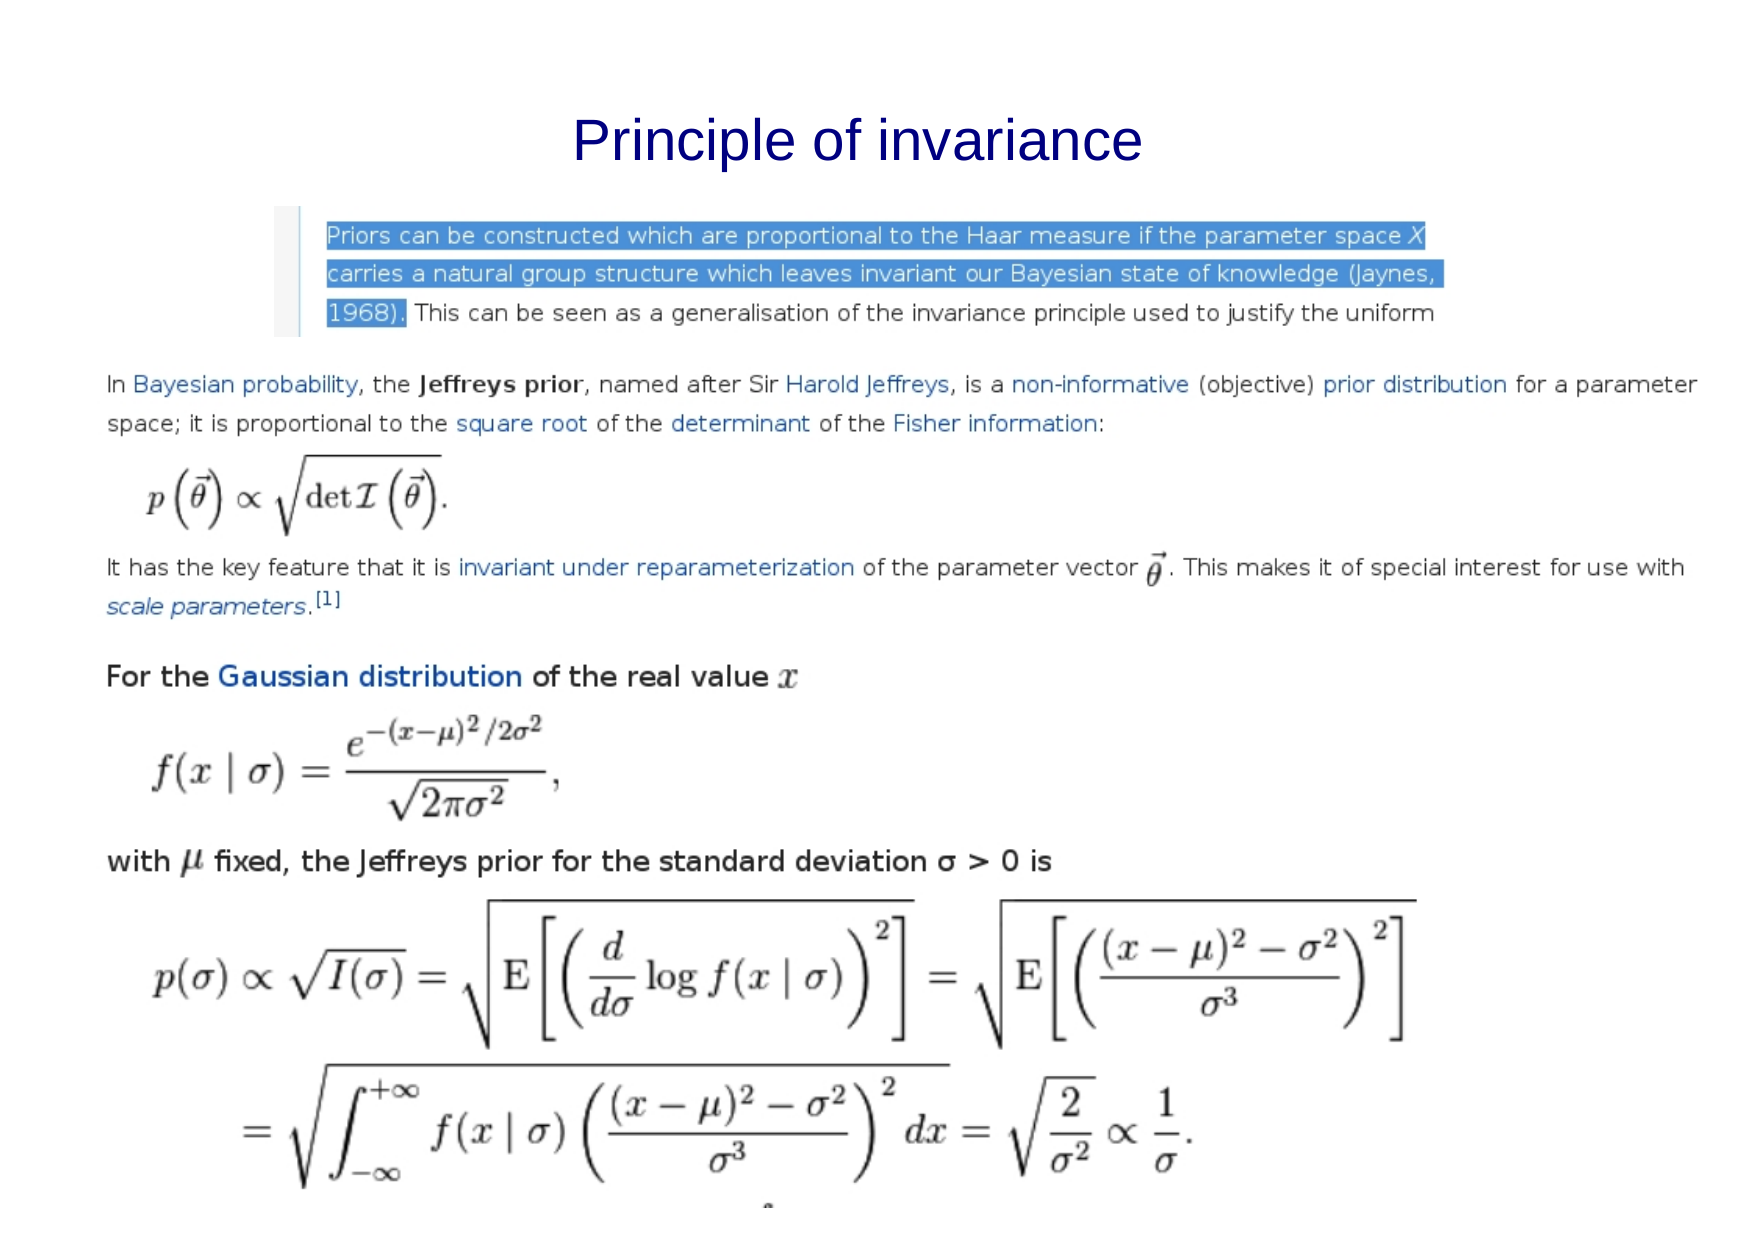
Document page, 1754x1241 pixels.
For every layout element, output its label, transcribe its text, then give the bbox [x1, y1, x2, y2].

picture [274, 206, 1474, 337]
picture [85, 643, 1675, 1208]
text_box Principle of invariance [558, 100, 1190, 181]
picture [73, 366, 1710, 621]
